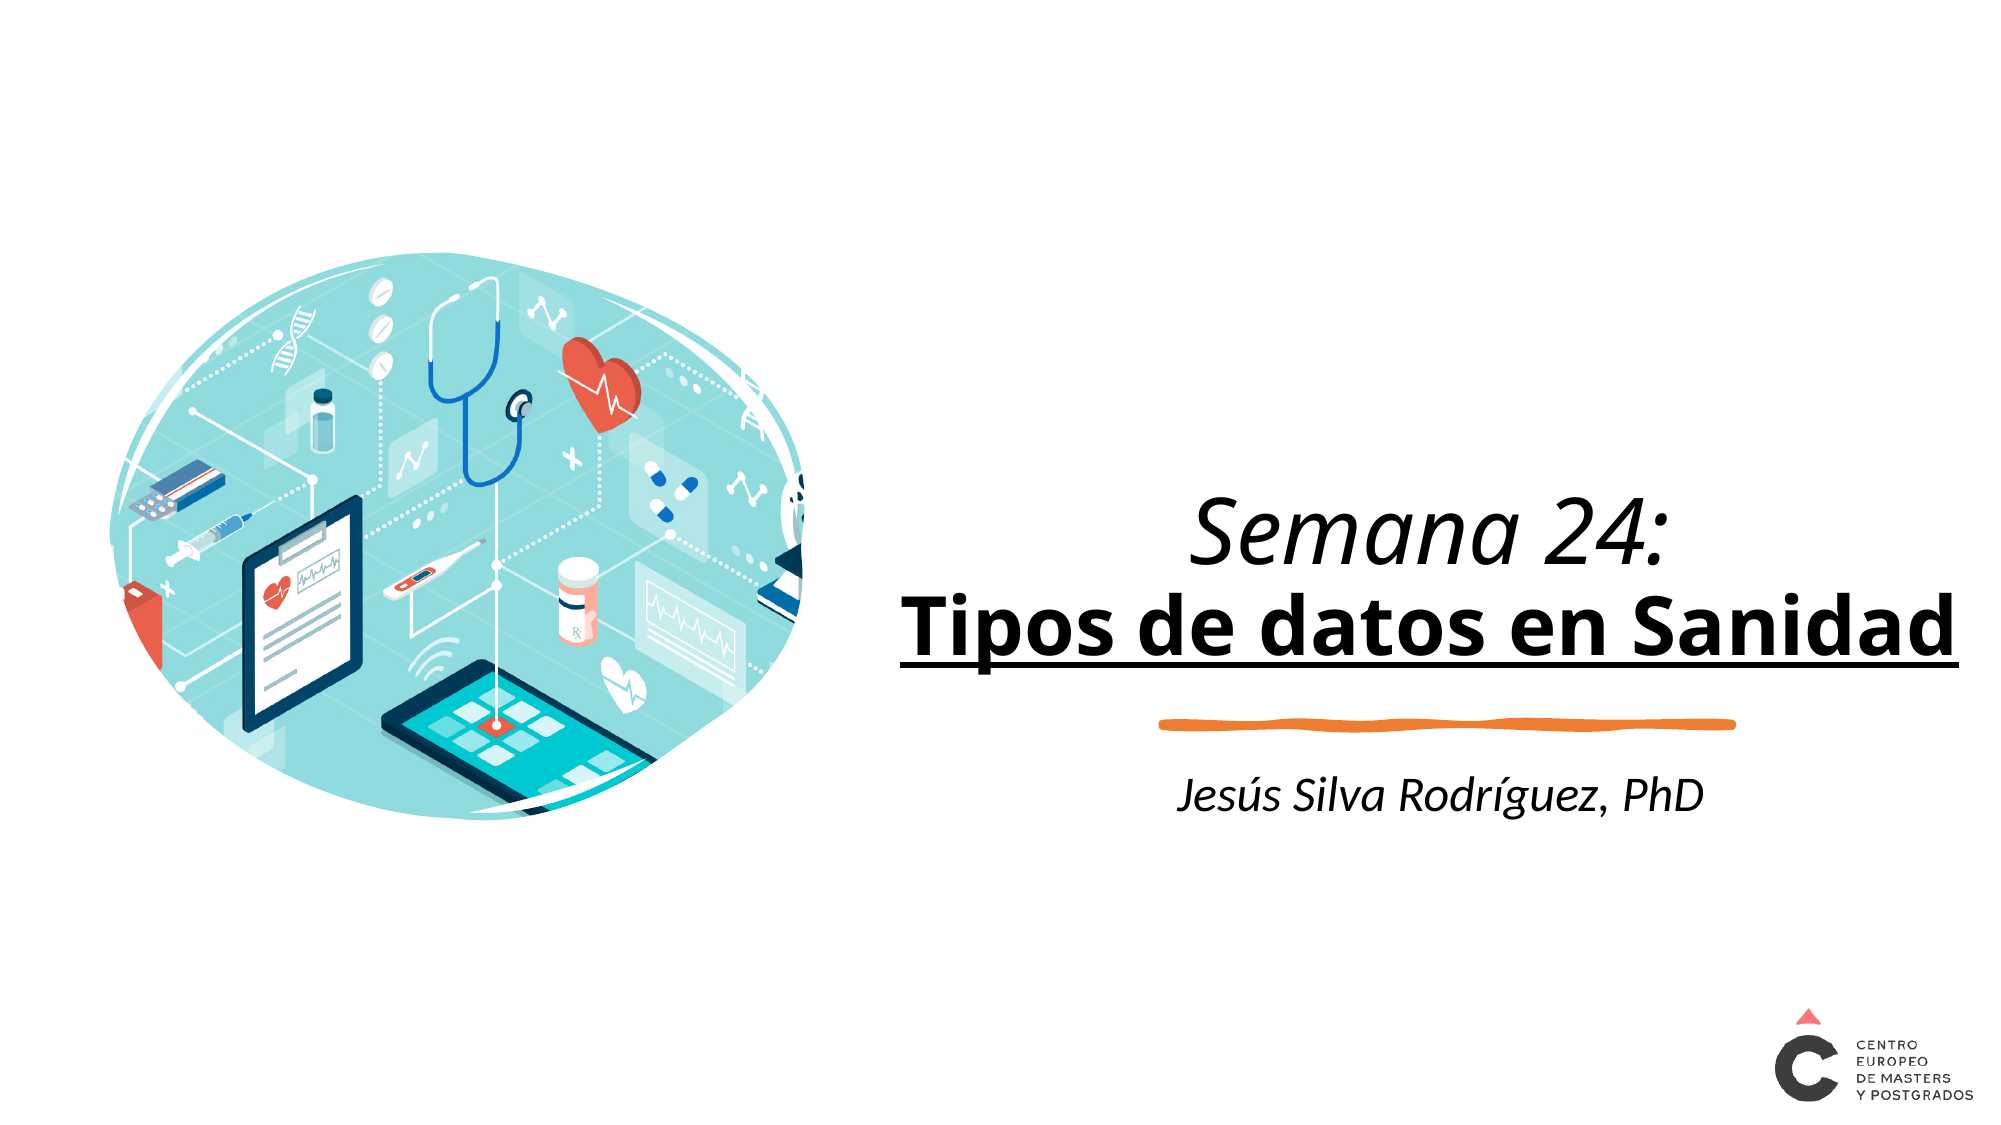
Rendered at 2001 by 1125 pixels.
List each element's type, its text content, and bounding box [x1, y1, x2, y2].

text_box [1162, 721, 1733, 729]
text_box [109, 252, 805, 821]
title Semana 24: Tipos de datos en Sanidad [882, 392, 1978, 681]
picture [1749, 1007, 2000, 1125]
subtitle Jesús Silva Rodríguez, PhD [1162, 760, 1851, 1019]
